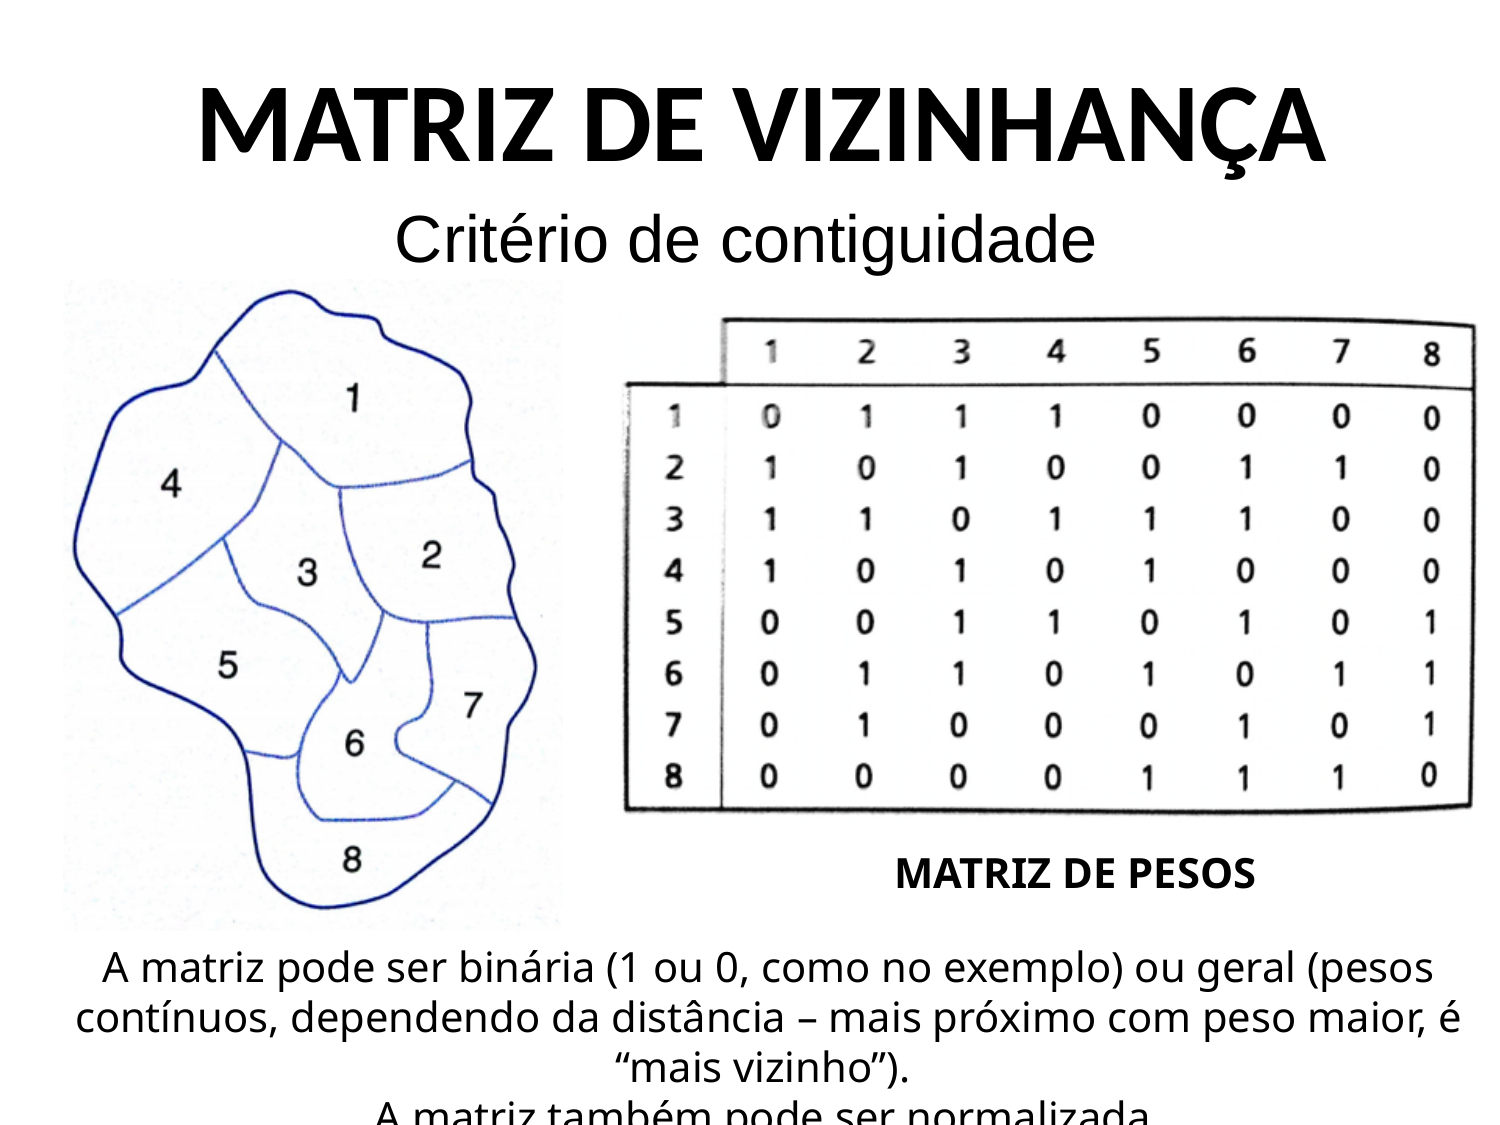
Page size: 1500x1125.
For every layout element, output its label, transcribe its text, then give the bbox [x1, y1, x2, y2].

text_box MATRIZ DE VIZINHANÇA [12, 41, 1500, 191]
picture [63, 279, 563, 931]
text_box MATRIZ DE PESOS [898, 839, 1253, 904]
text_box A matriz pode ser binária (1 ou 0, como no exemplo) ou geral (pesos contínuos, dependendo da distância – mais próximo com peso maior, é “mais vizinho”). A matriz também pode ser normalizada. [41, 933, 1496, 1123]
text_box Critério de contiguidade [218, 194, 1275, 285]
picture [618, 313, 1484, 824]
